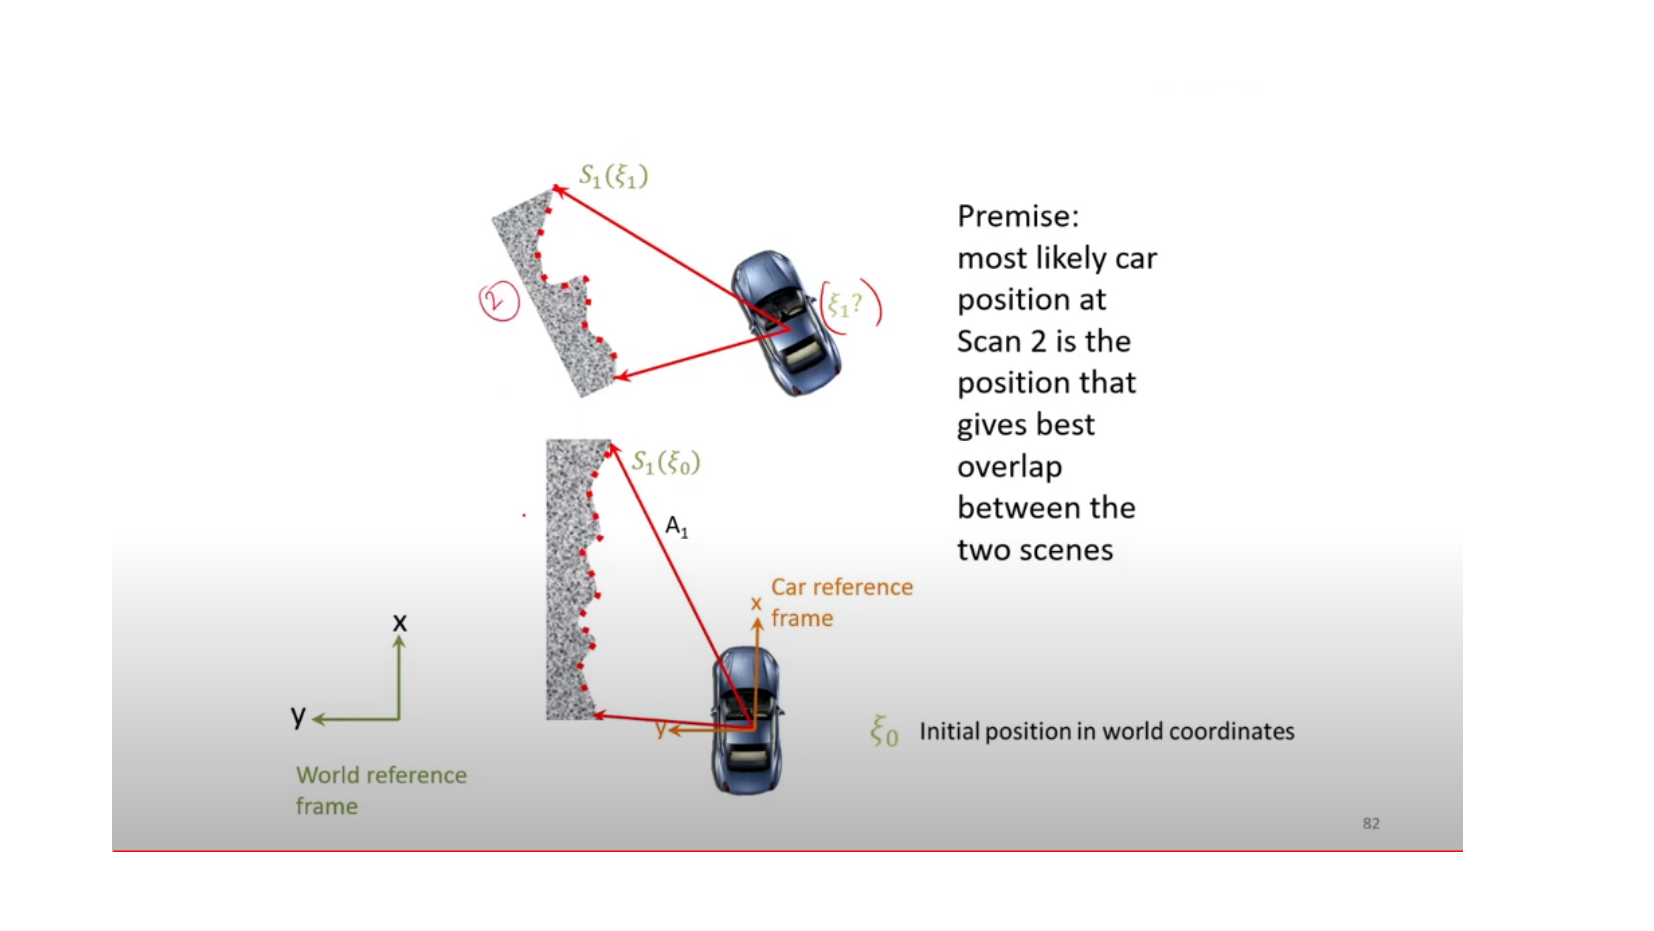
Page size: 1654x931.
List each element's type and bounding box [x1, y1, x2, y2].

picture [112, 85, 1463, 852]
